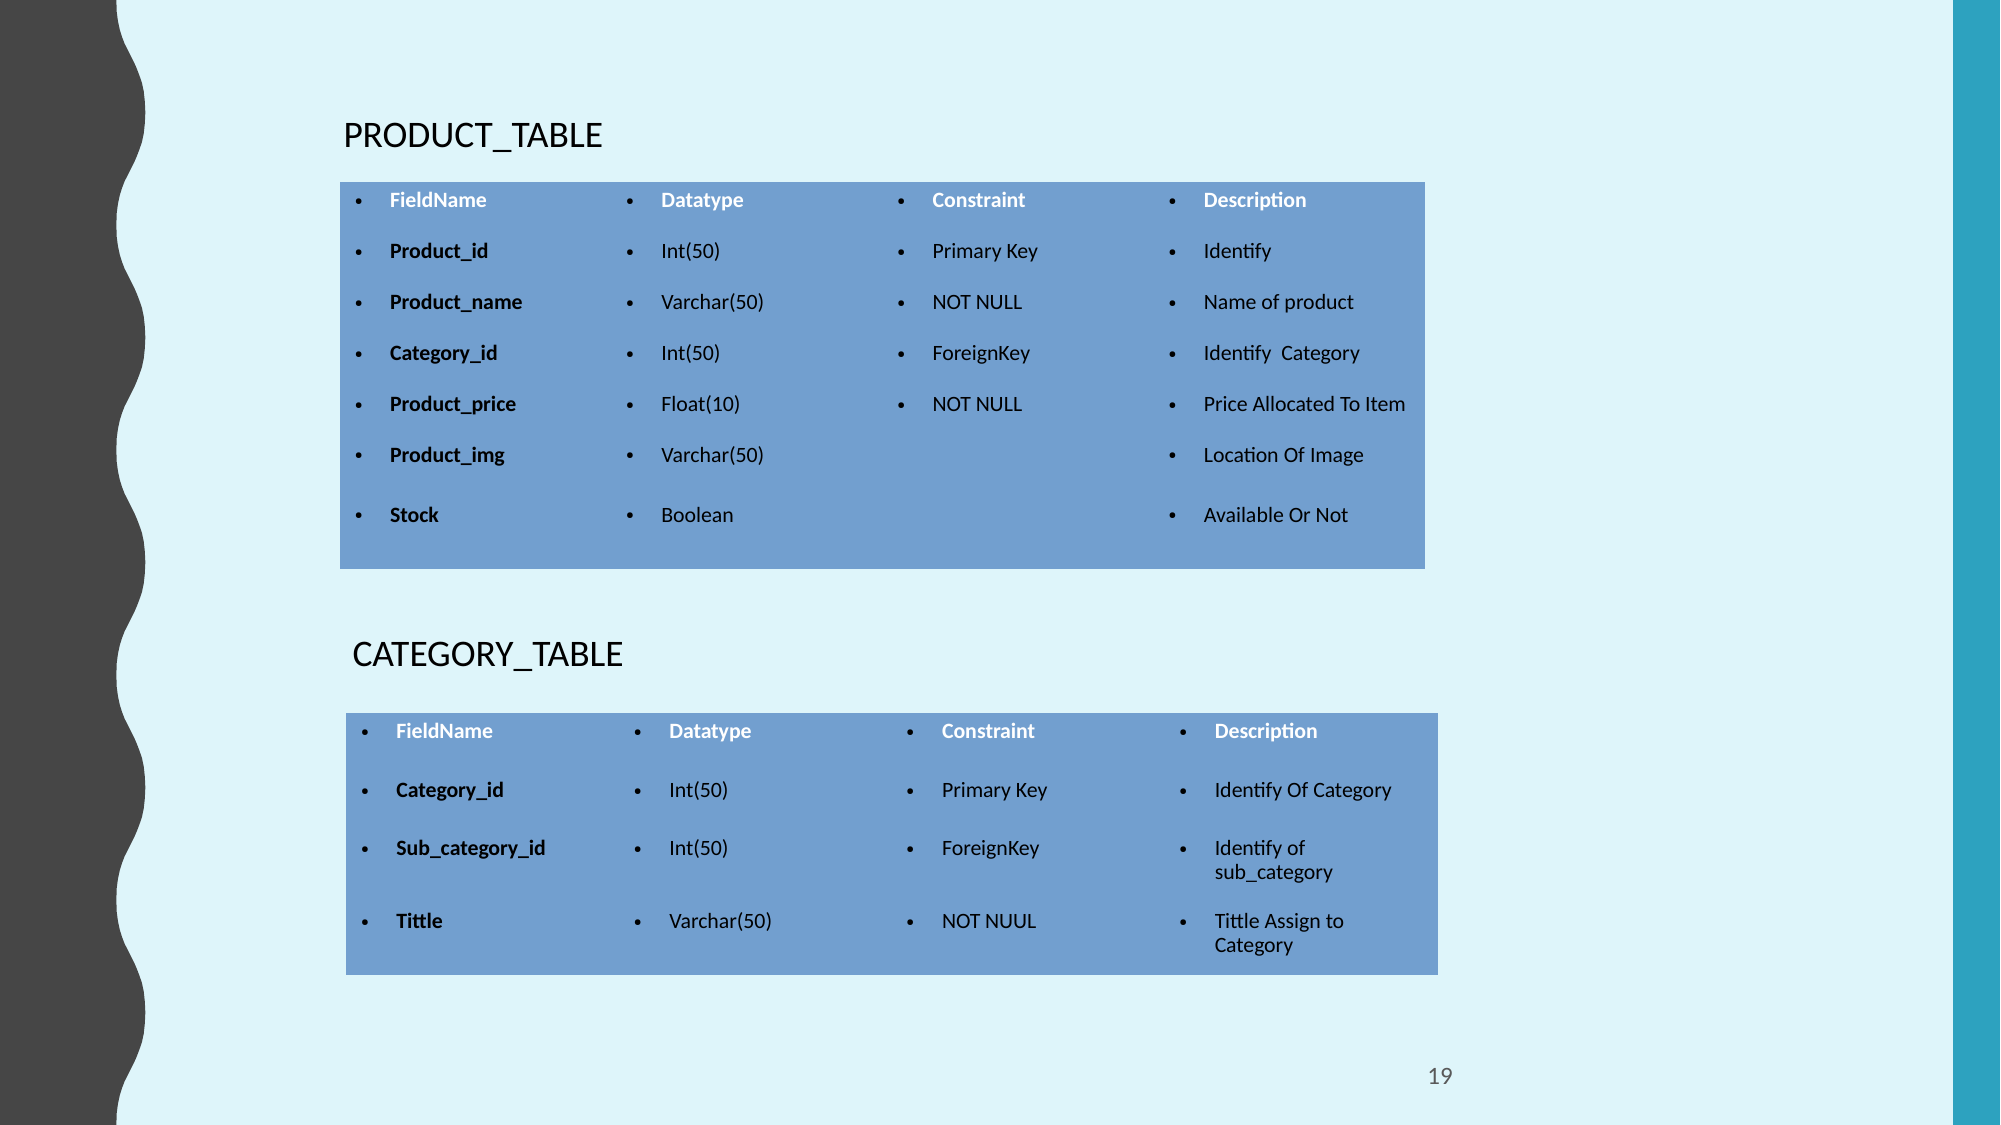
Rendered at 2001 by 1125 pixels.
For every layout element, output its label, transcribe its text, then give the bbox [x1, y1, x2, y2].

table_cell [882, 436, 1154, 496]
text_box CATEGORY_TABLE [337, 622, 639, 682]
table_cell Identify [1154, 233, 1425, 284]
table_cell Identify Of Category [1165, 772, 1438, 830]
table_header Description [1154, 182, 1425, 233]
table_cell Primary Key [892, 772, 1165, 830]
table_cell Tittle Assign to Category [1165, 903, 1438, 975]
table_cell Name of product [1154, 284, 1425, 335]
table_cell Int(50) [619, 830, 892, 903]
table_cell ForeignKey [892, 830, 1165, 903]
table_cell Boolean [611, 496, 882, 569]
table_cell Identify Category [1154, 335, 1425, 386]
table_header Constraint [882, 182, 1154, 233]
table_cell NOT NULL [882, 284, 1154, 335]
table_header Datatype [619, 713, 892, 772]
table_cell Float(10) [611, 386, 882, 436]
table_cell NOT NUUL [892, 903, 1165, 975]
table_header Constraint [892, 713, 1165, 772]
table_cell Int(50) [611, 335, 882, 386]
table_cell Product_img [340, 436, 611, 496]
table_cell Identify of sub_category [1165, 830, 1438, 903]
table_header FieldName [340, 182, 611, 233]
table_cell Stock [340, 496, 611, 569]
table_cell NOT NULL [882, 386, 1154, 436]
text_box PRODUCT_TABLE [329, 103, 627, 163]
table_cell Primary Key [882, 233, 1154, 284]
table_header Description [1165, 713, 1438, 772]
table_cell Int(50) [619, 772, 892, 830]
table_header FieldName [346, 713, 619, 772]
table_cell Varchar(50) [611, 436, 882, 496]
table_cell Product_id [340, 233, 611, 284]
table_cell Category_id [340, 335, 611, 386]
table_cell Category_id [346, 772, 619, 830]
table_cell Available Or Not [1154, 496, 1425, 569]
table_cell Product_name [340, 284, 611, 335]
table_cell Varchar(50) [619, 903, 892, 975]
table_cell Tittle [346, 903, 619, 975]
table_cell Price Allocated To Item [1154, 386, 1425, 436]
table_header Datatype [611, 182, 882, 233]
text_box 19 [1412, 1045, 1876, 1103]
table_cell Product_price [340, 386, 611, 436]
table_cell Int(50) [611, 233, 882, 284]
table_cell Location Of Image [1154, 436, 1425, 496]
table_cell [882, 496, 1154, 569]
table_cell Varchar(50) [611, 284, 882, 335]
table_cell ForeignKey [882, 335, 1154, 386]
table_cell Sub_category_id [346, 830, 619, 903]
